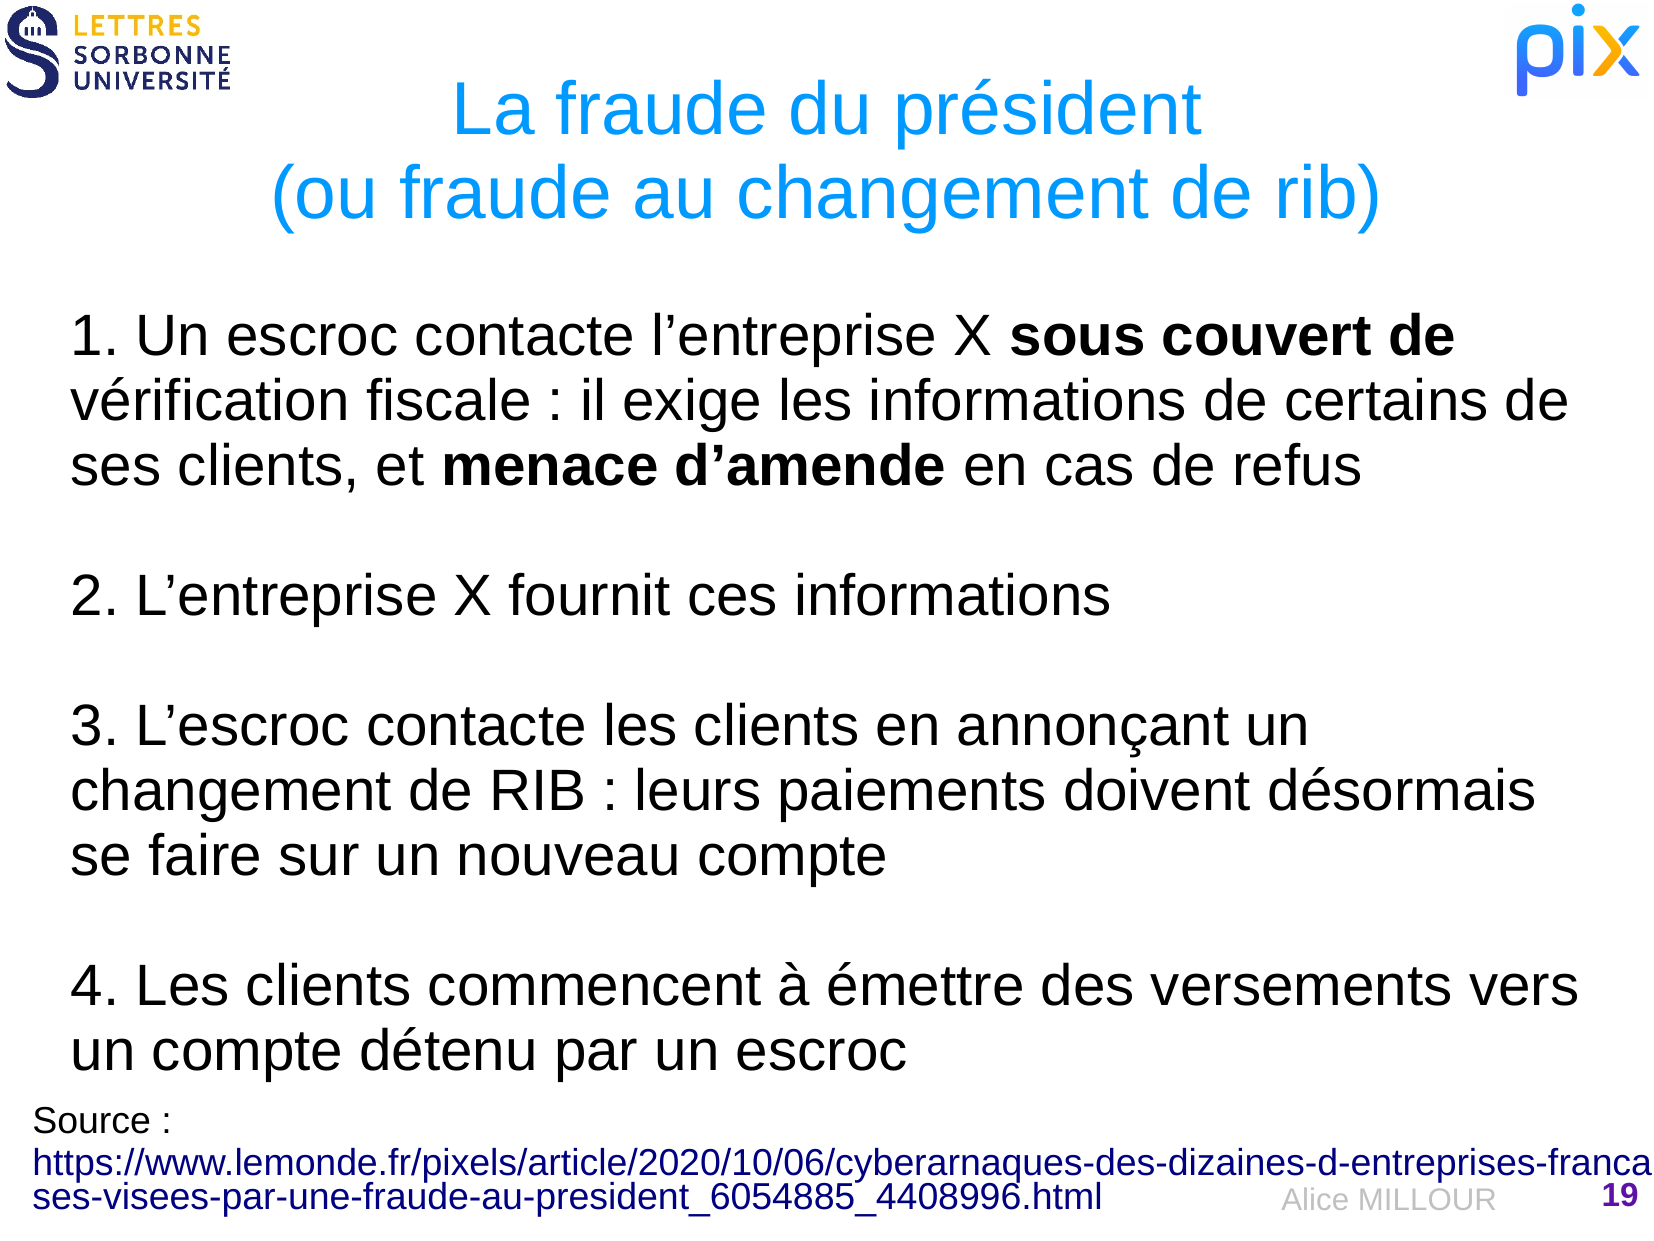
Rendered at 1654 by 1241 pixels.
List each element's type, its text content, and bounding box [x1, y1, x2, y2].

text_box 1. Un escroc contacte l’entreprise X sous couvert de vérification fiscale : il exige les informations de certains de ses clients, et menace d’amende en cas de refus 2. L’entreprise X fournit ces informations 3. L’escroc contacte les clients en annonçant un changement de RIB : leurs paiements doivent désormais se faire sur un nouveau compte 4. Les clients commencent à émettre des versements vers un compte détenu par un escroc [56, 295, 1616, 1221]
title La fraude du président (ou fraude au changement de rib) [82, 46, 1571, 254]
picture [5, 6, 230, 98]
text_box Source : https://www.lemonde.fr/pixels/article/2020/10/06/cyberarnaques-des-dizaines-d-entreprises-francaises-visees-par-une-fraude-au-president_6054885_4408996.html [17, 1092, 1654, 1241]
picture [1505, 2, 1648, 98]
